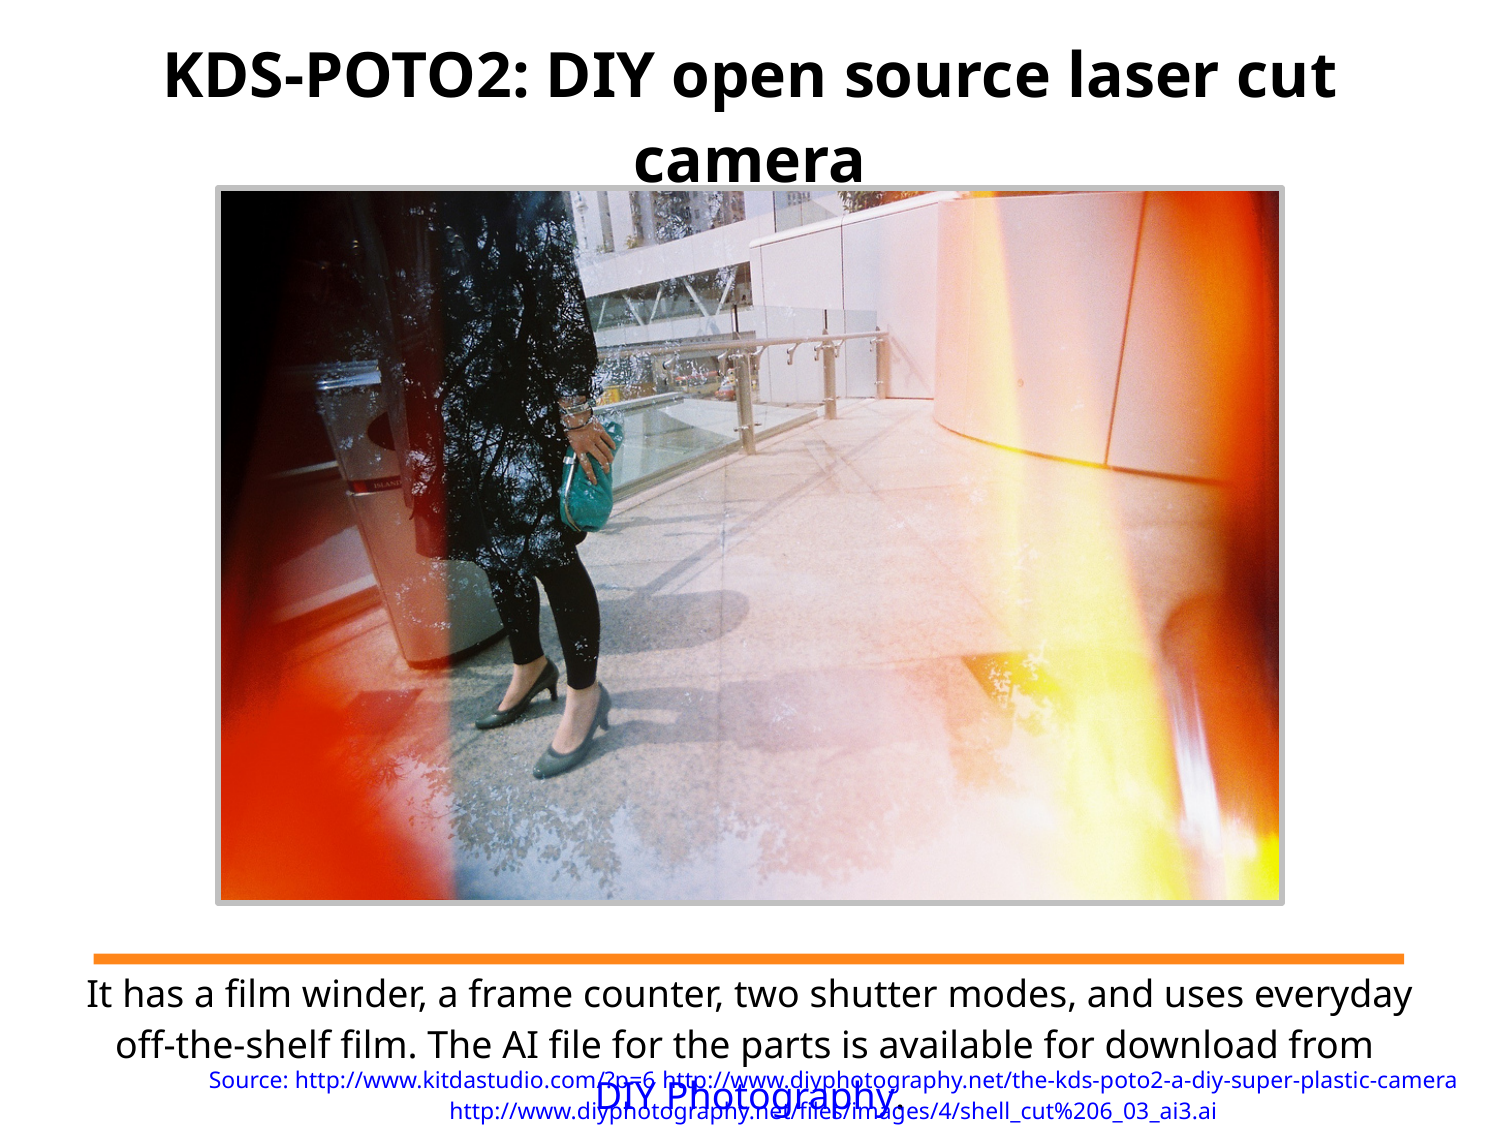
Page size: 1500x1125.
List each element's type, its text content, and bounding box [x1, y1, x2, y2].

picture [1307, 1077, 1311, 1087]
text_box Source: http://www.kitdastudio.com/?p=6 http://www.diyphotography.net/the-kds-poto2-a-diy-super-plastic-camera http://www.diyphotography.net/files/images/4/shell_cut%206_03_ai3.ai [193, 1056, 1307, 1123]
picture [0, 0, 1500, 1125]
title KDS-POTO2: DIY open source laser cut camera [75, 44, 1426, 188]
text_box It has a film winder, a frame counter, two shutter modes, and uses everyday off-the-shelf film. The AI file for the parts is available for download from DIY Photography. [52, 960, 1448, 1064]
